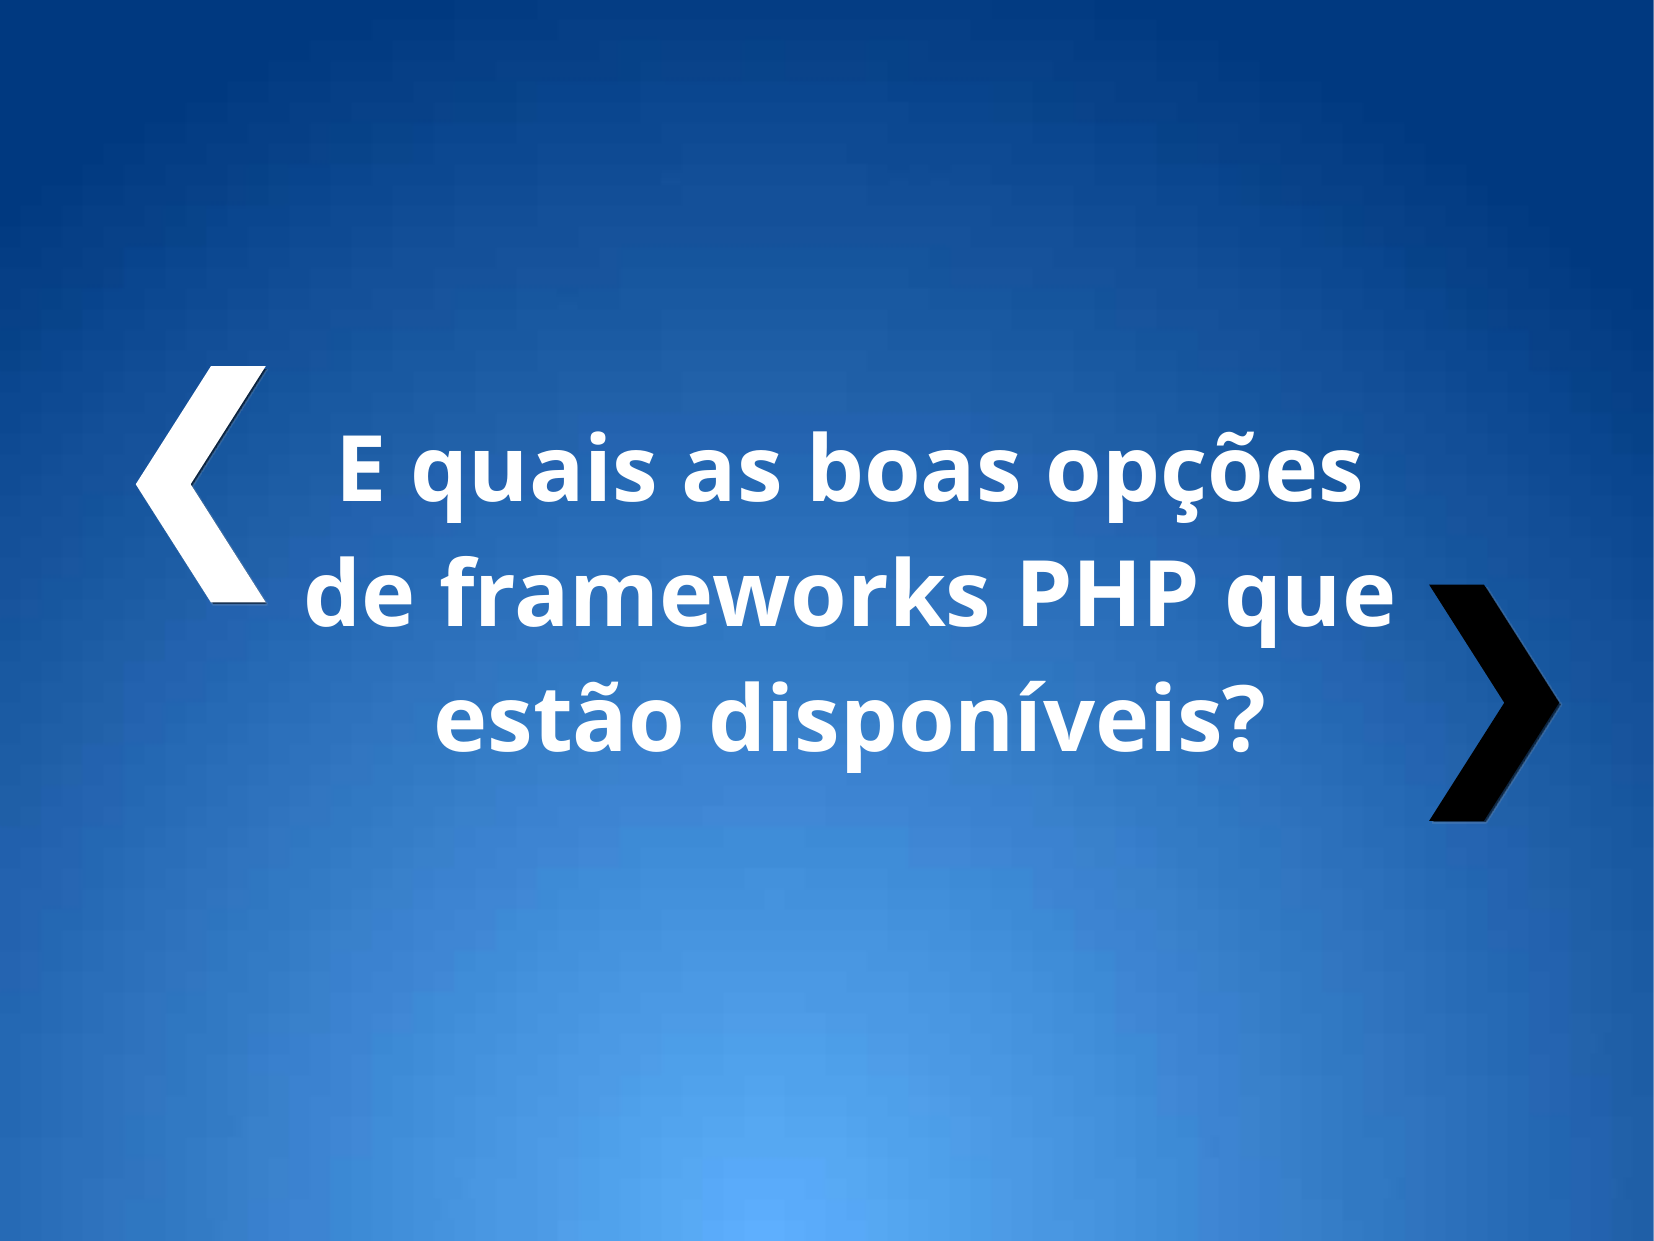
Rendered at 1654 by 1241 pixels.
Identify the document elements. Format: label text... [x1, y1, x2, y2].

text_box [1429, 584, 1560, 821]
text_box [135, 366, 266, 603]
title E quais as boas opções de frameworks PHP que estão disponíveis? [106, 436, 1595, 747]
picture [0, 0, 1654, 1241]
